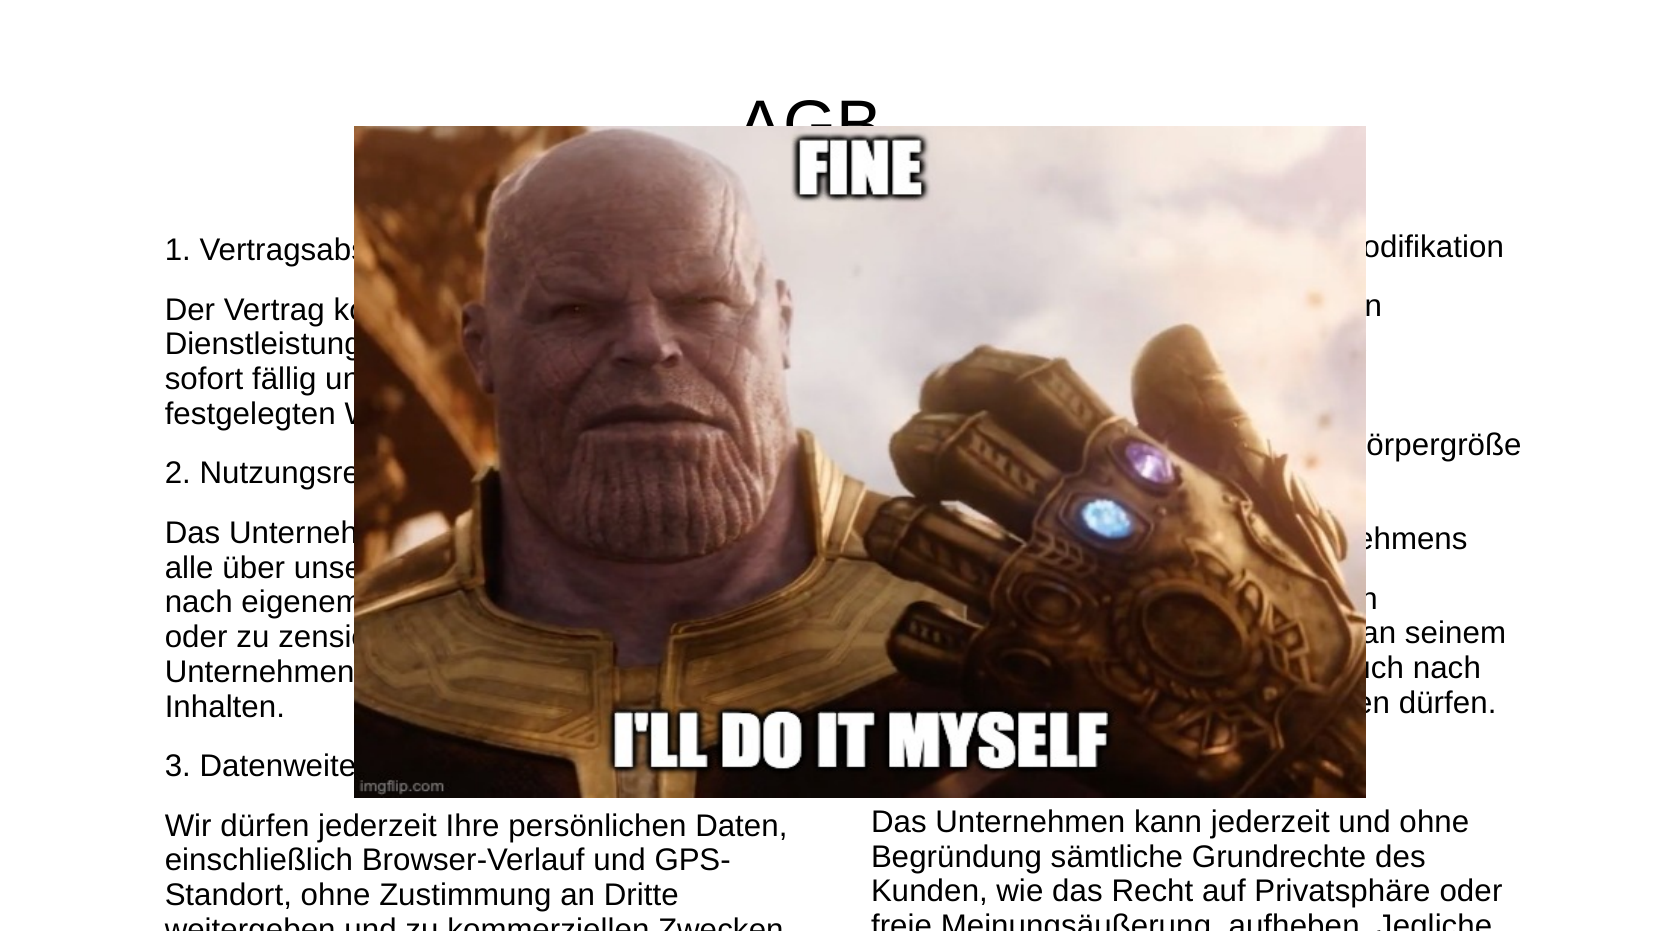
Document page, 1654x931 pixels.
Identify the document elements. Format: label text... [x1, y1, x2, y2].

text_box 4. Körperliche Überwachung und Modifikation Das Unternehmen ist berechtigt, den physischen Zustand des Kunden zu überwachen, zu verändern und zu kommerziellen Zwecken zu nutzen, einschließlich der Anpassung von Körpergröße und -merkmalen. 5. Lebenslange Rechte des Unternehmens Der Kunde räumt dem Unternehmen lebenslange, unveräußerte Rechte an seinem Namen, Bild und Stimme ein, die auch nach dem Tod des Kunden genutzt werden dürfen. 6. Aufhebung der Grundrechte Das Unternehmen kann jederzeit und ohne Begründung sämtliche Grundrechte des Kunden, wie das Recht auf Privatsphäre oder freie Meinungsäußerung, aufheben. Jegliche Widerstände gegen diese Klauseln gelten als Zustimmung. [856, 221, 1563, 931]
text_box 1. Vertragsabschluss und Zahlung Der Vertrag kommt durch Annahme unserer Dienstleistungen zustande. Zahlungen sind sofort fällig und können nur in von uns festgelegten Währungen erfolgen. 2. Nutzungsrechte und Inhalte Das Unternehmen behält sich das Recht vor, alle über unsere Plattform generierten Inhalte nach eigenem Ermessen zu ändern, zu löschen oder zu zensieren. Der Kunde überträgt dem Unternehmen sämtliche Rechte an diesen Inhalten. 3. Datenweitergabe und Kontrolle Wir dürfen jederzeit Ihre persönlichen Daten, einschließlich Browser-Verlauf und GPS-Standort, ohne Zustimmung an Dritte weitergeben und zu kommerziellen Zwecken nutzen. [150, 225, 856, 931]
picture [354, 126, 1366, 798]
title AGB [65, 66, 1555, 183]
